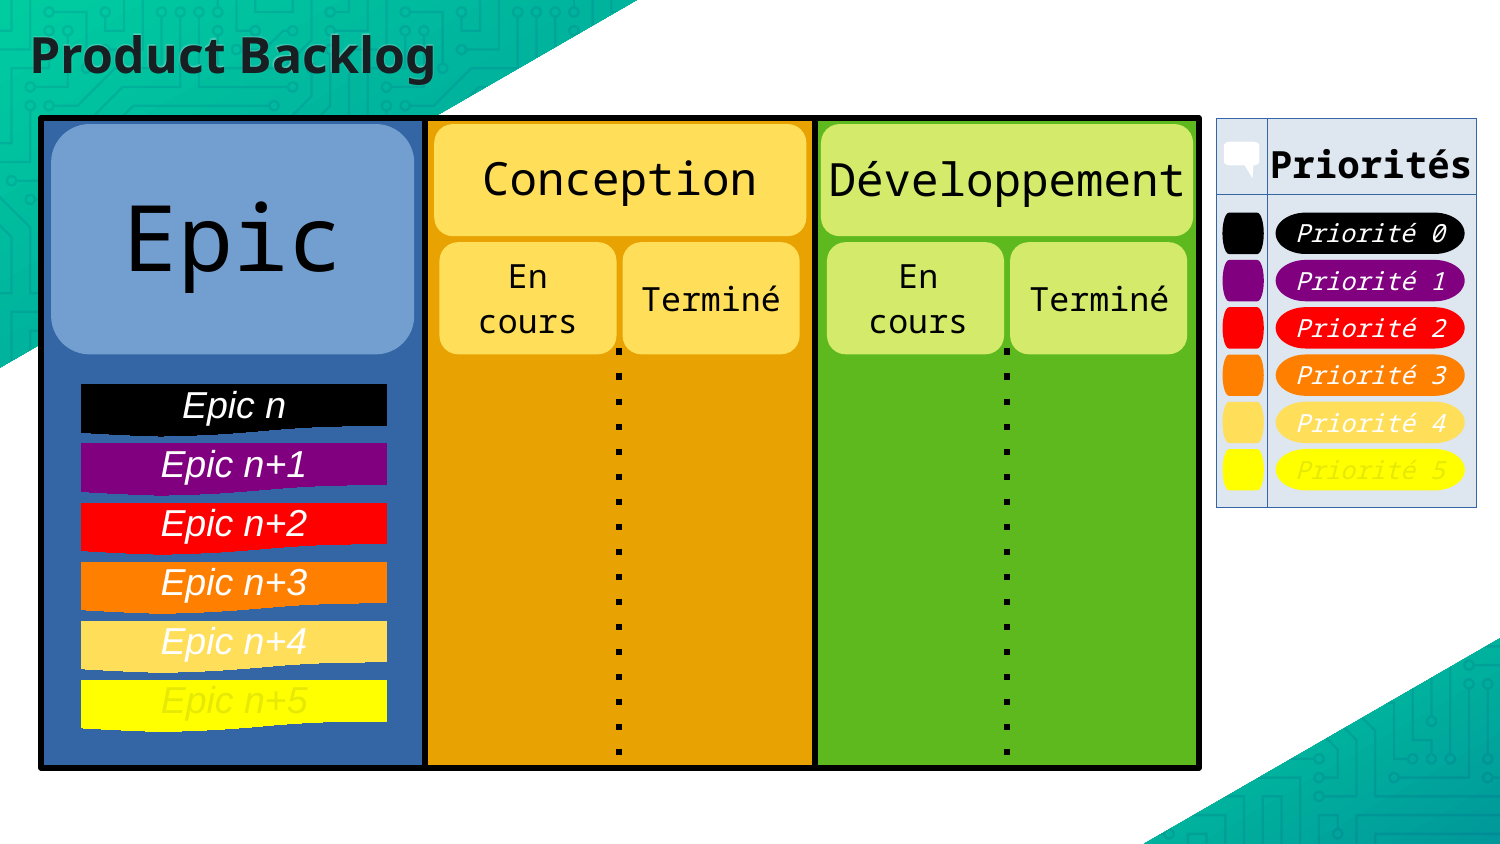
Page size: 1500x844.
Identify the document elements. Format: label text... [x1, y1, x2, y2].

text_box En cours [439, 242, 617, 355]
text_box Epic n+2 [80, 502, 388, 556]
title Product Backlog [29, 30, 1249, 89]
text_box Epic [47, 135, 420, 337]
text_box [1216, 118, 1476, 508]
text_box Priorité 4 [1275, 401, 1465, 444]
text_box Epic n+1 [80, 442, 388, 497]
text_box Terminé [1010, 242, 1188, 355]
text_box Priorités [1255, 130, 1492, 231]
text_box [39, 116, 1199, 768]
text_box Epic n [80, 383, 388, 438]
text_box Priorité 3 [1275, 354, 1465, 396]
text_box Epic n+5 [80, 679, 388, 733]
text_box Epic n+3 [80, 561, 388, 615]
text_box Priorité 2 [1275, 307, 1465, 349]
text_box Priorité 1 [1275, 259, 1465, 302]
text_box Développement [810, 129, 1205, 228]
text_box Priorité 0 [1275, 231, 1465, 254]
text_box Epic n+4 [80, 620, 388, 674]
text_box Priorité 5 [1275, 448, 1465, 491]
text_box En cours [829, 242, 1007, 355]
text_box Terminé [622, 242, 800, 355]
text_box Conception [433, 129, 806, 225]
